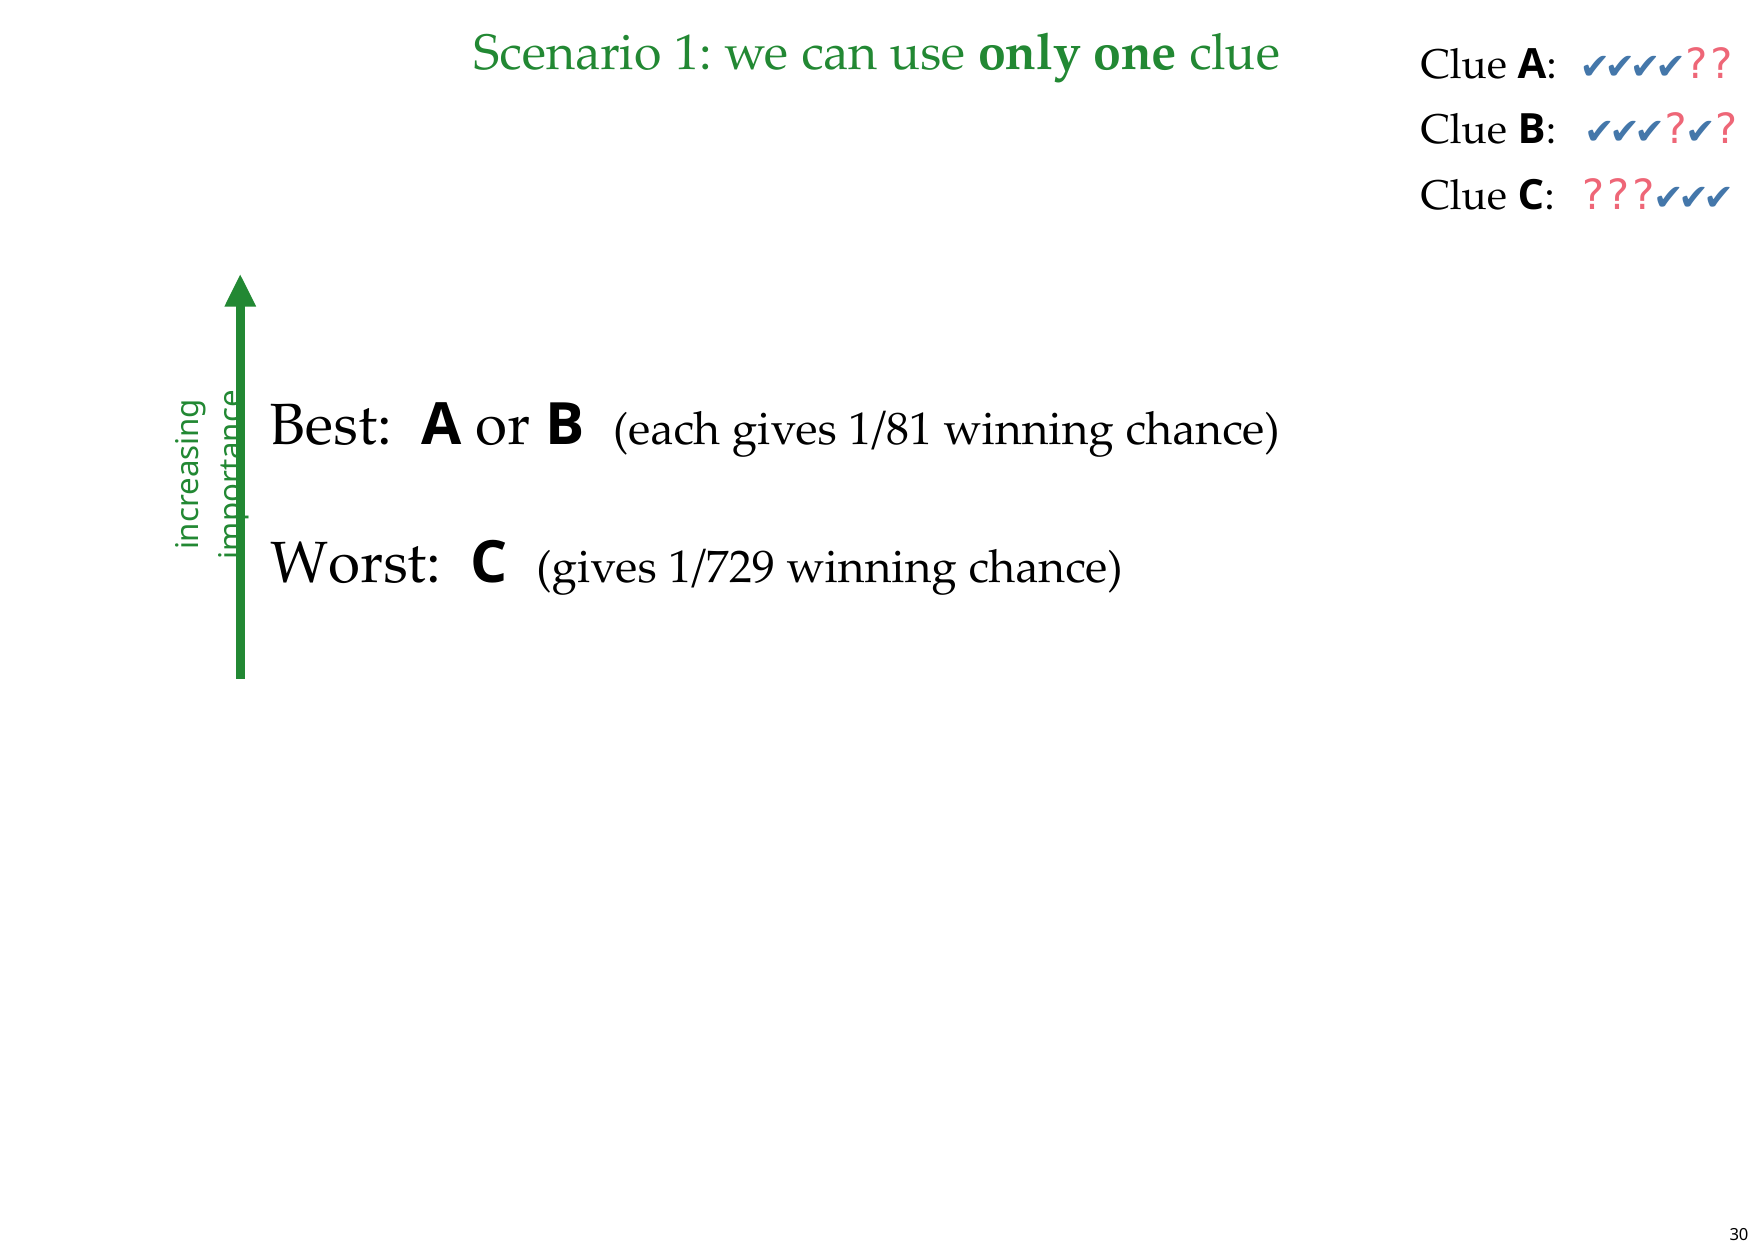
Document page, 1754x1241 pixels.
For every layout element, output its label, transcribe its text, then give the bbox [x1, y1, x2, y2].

text_box Best: A or B (each gives 1/81 winning chance) Worst: C (gives 1/729 winning chance) [255, 374, 1290, 569]
text_box Clue A: ✔✔✔✔?? Clue B: ✔✔✔?✔? Clue C: ???✔✔✔ [1405, 17, 1751, 207]
text_box Scenario 1: we can use only one clue [458, 25, 1296, 92]
text_box increasing importance [157, 392, 235, 574]
